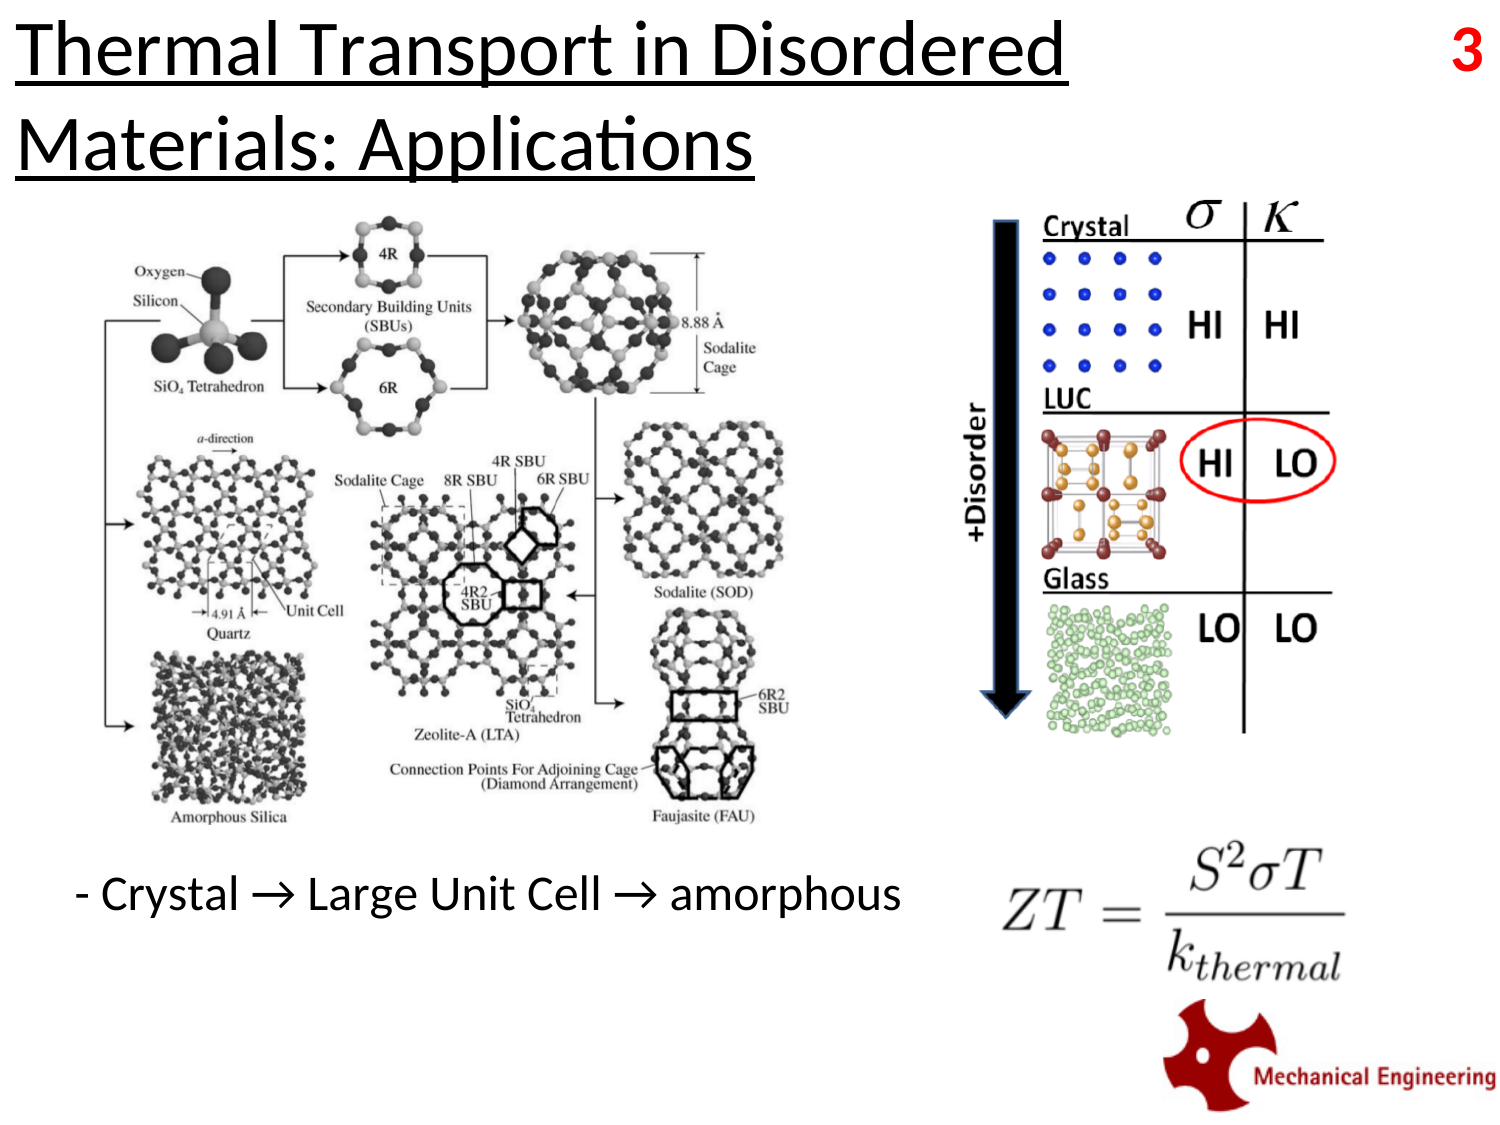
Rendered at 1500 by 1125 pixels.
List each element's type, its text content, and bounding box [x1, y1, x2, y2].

title Thermal Transport in Disordered Materials: Applications [0, 0, 1351, 195]
text_box - Crystal → Large Unit Cell → amorphous [59, 854, 1020, 1021]
text_box 3 [1435, 0, 1500, 93]
picture [945, 182, 1351, 753]
picture [984, 821, 1497, 1113]
picture [75, 209, 796, 826]
